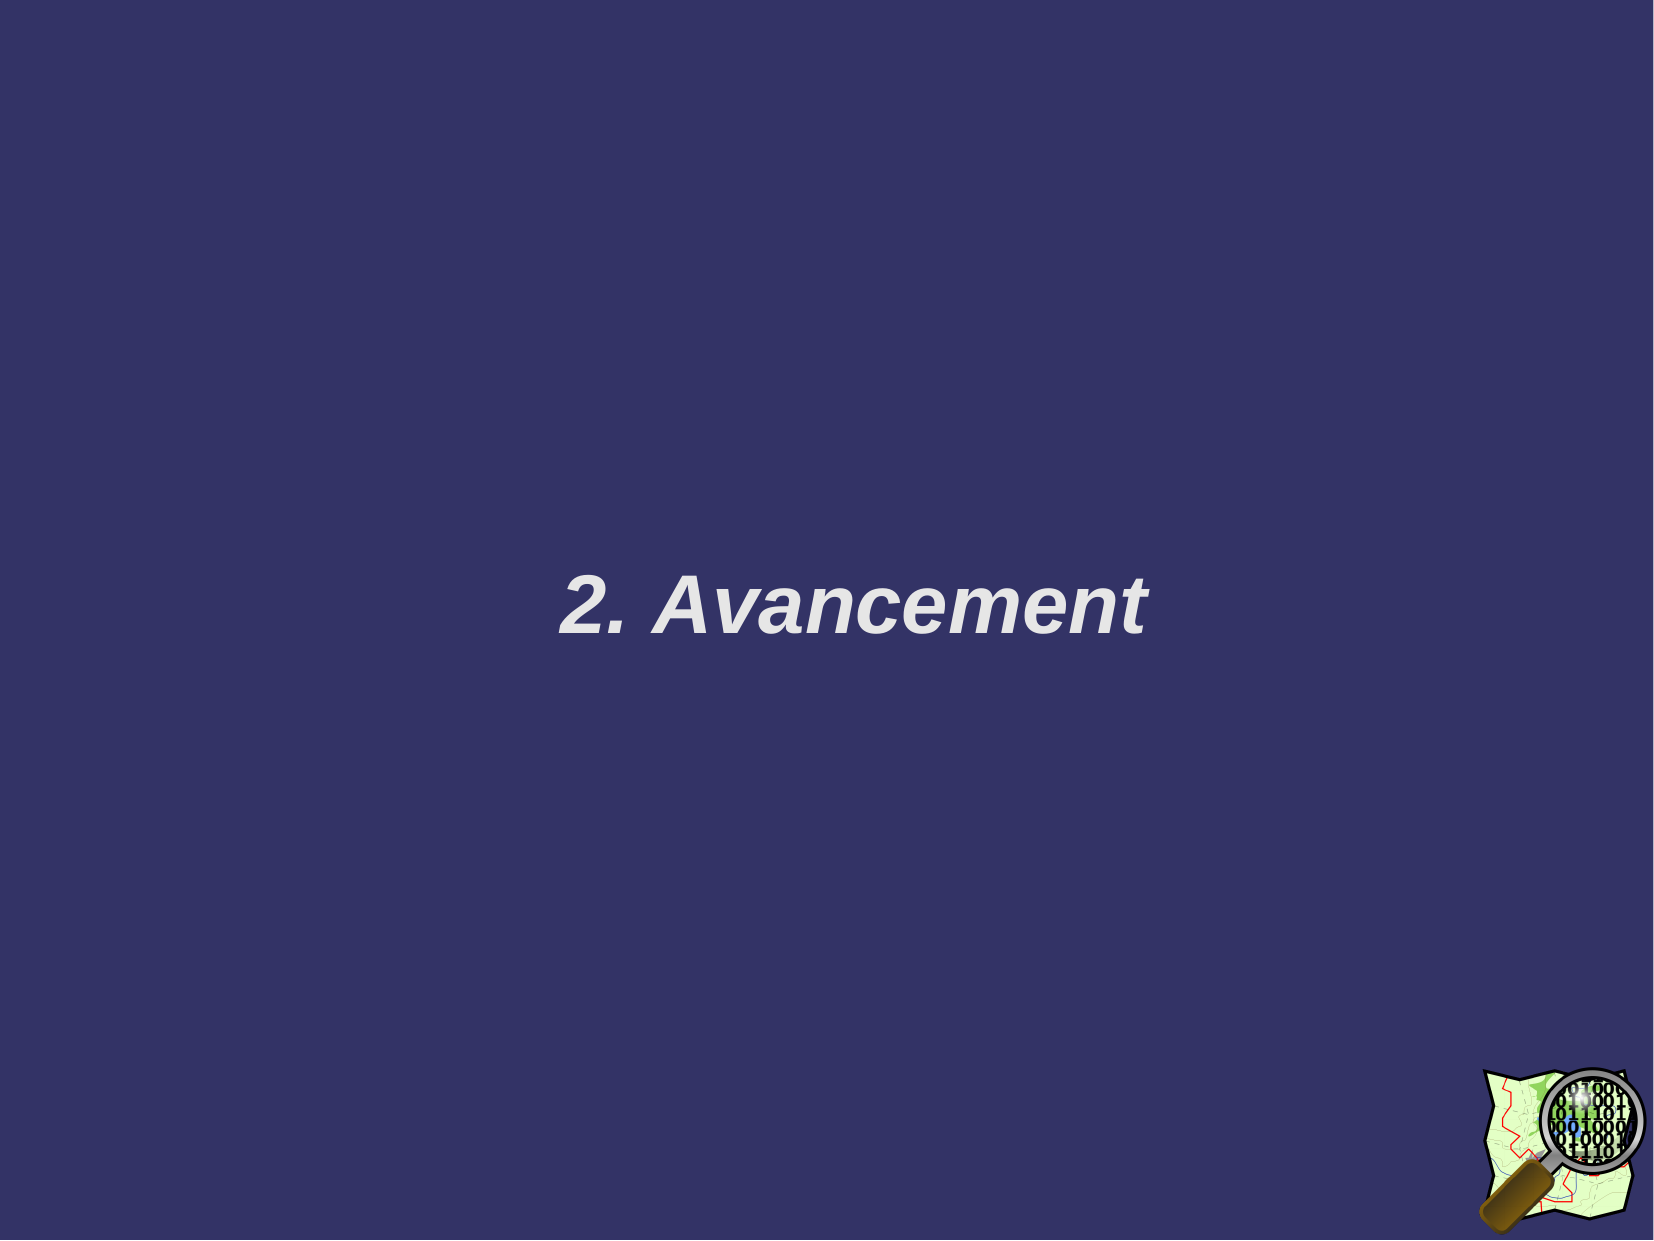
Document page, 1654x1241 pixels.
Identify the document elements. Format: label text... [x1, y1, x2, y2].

picture [1476, 1062, 1650, 1236]
title 2. Avancement [147, 501, 1560, 709]
